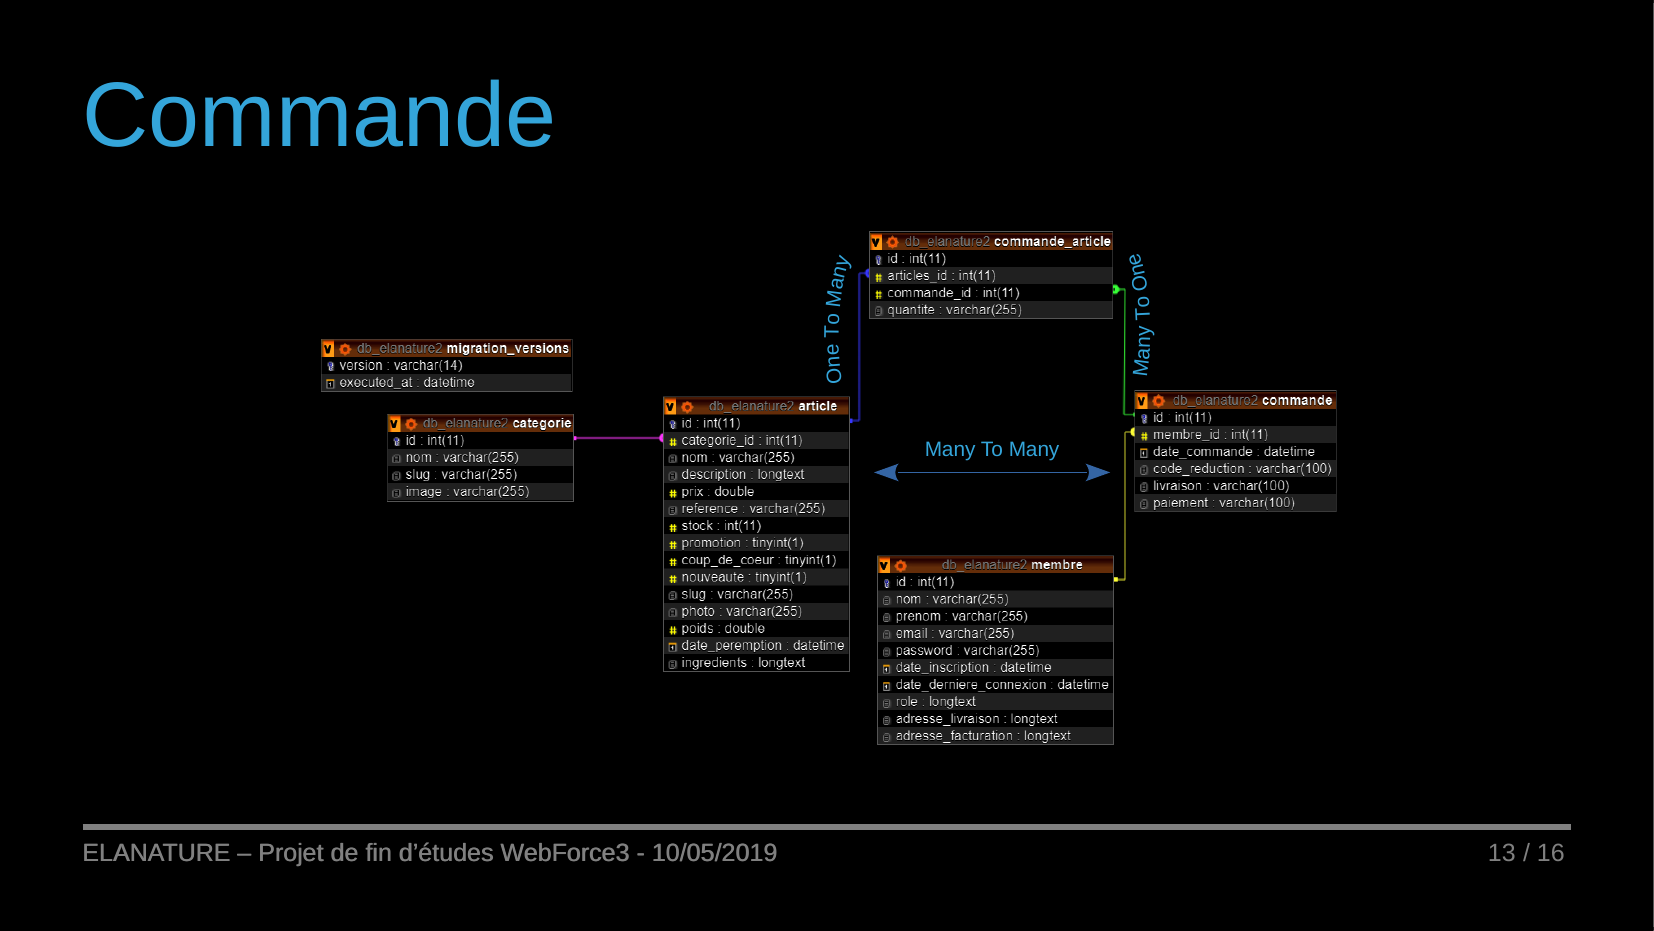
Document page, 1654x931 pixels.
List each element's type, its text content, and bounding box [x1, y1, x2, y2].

title Commande [82, 37, 1571, 193]
picture [304, 217, 1350, 758]
text_box Many To Many [903, 437, 1081, 461]
